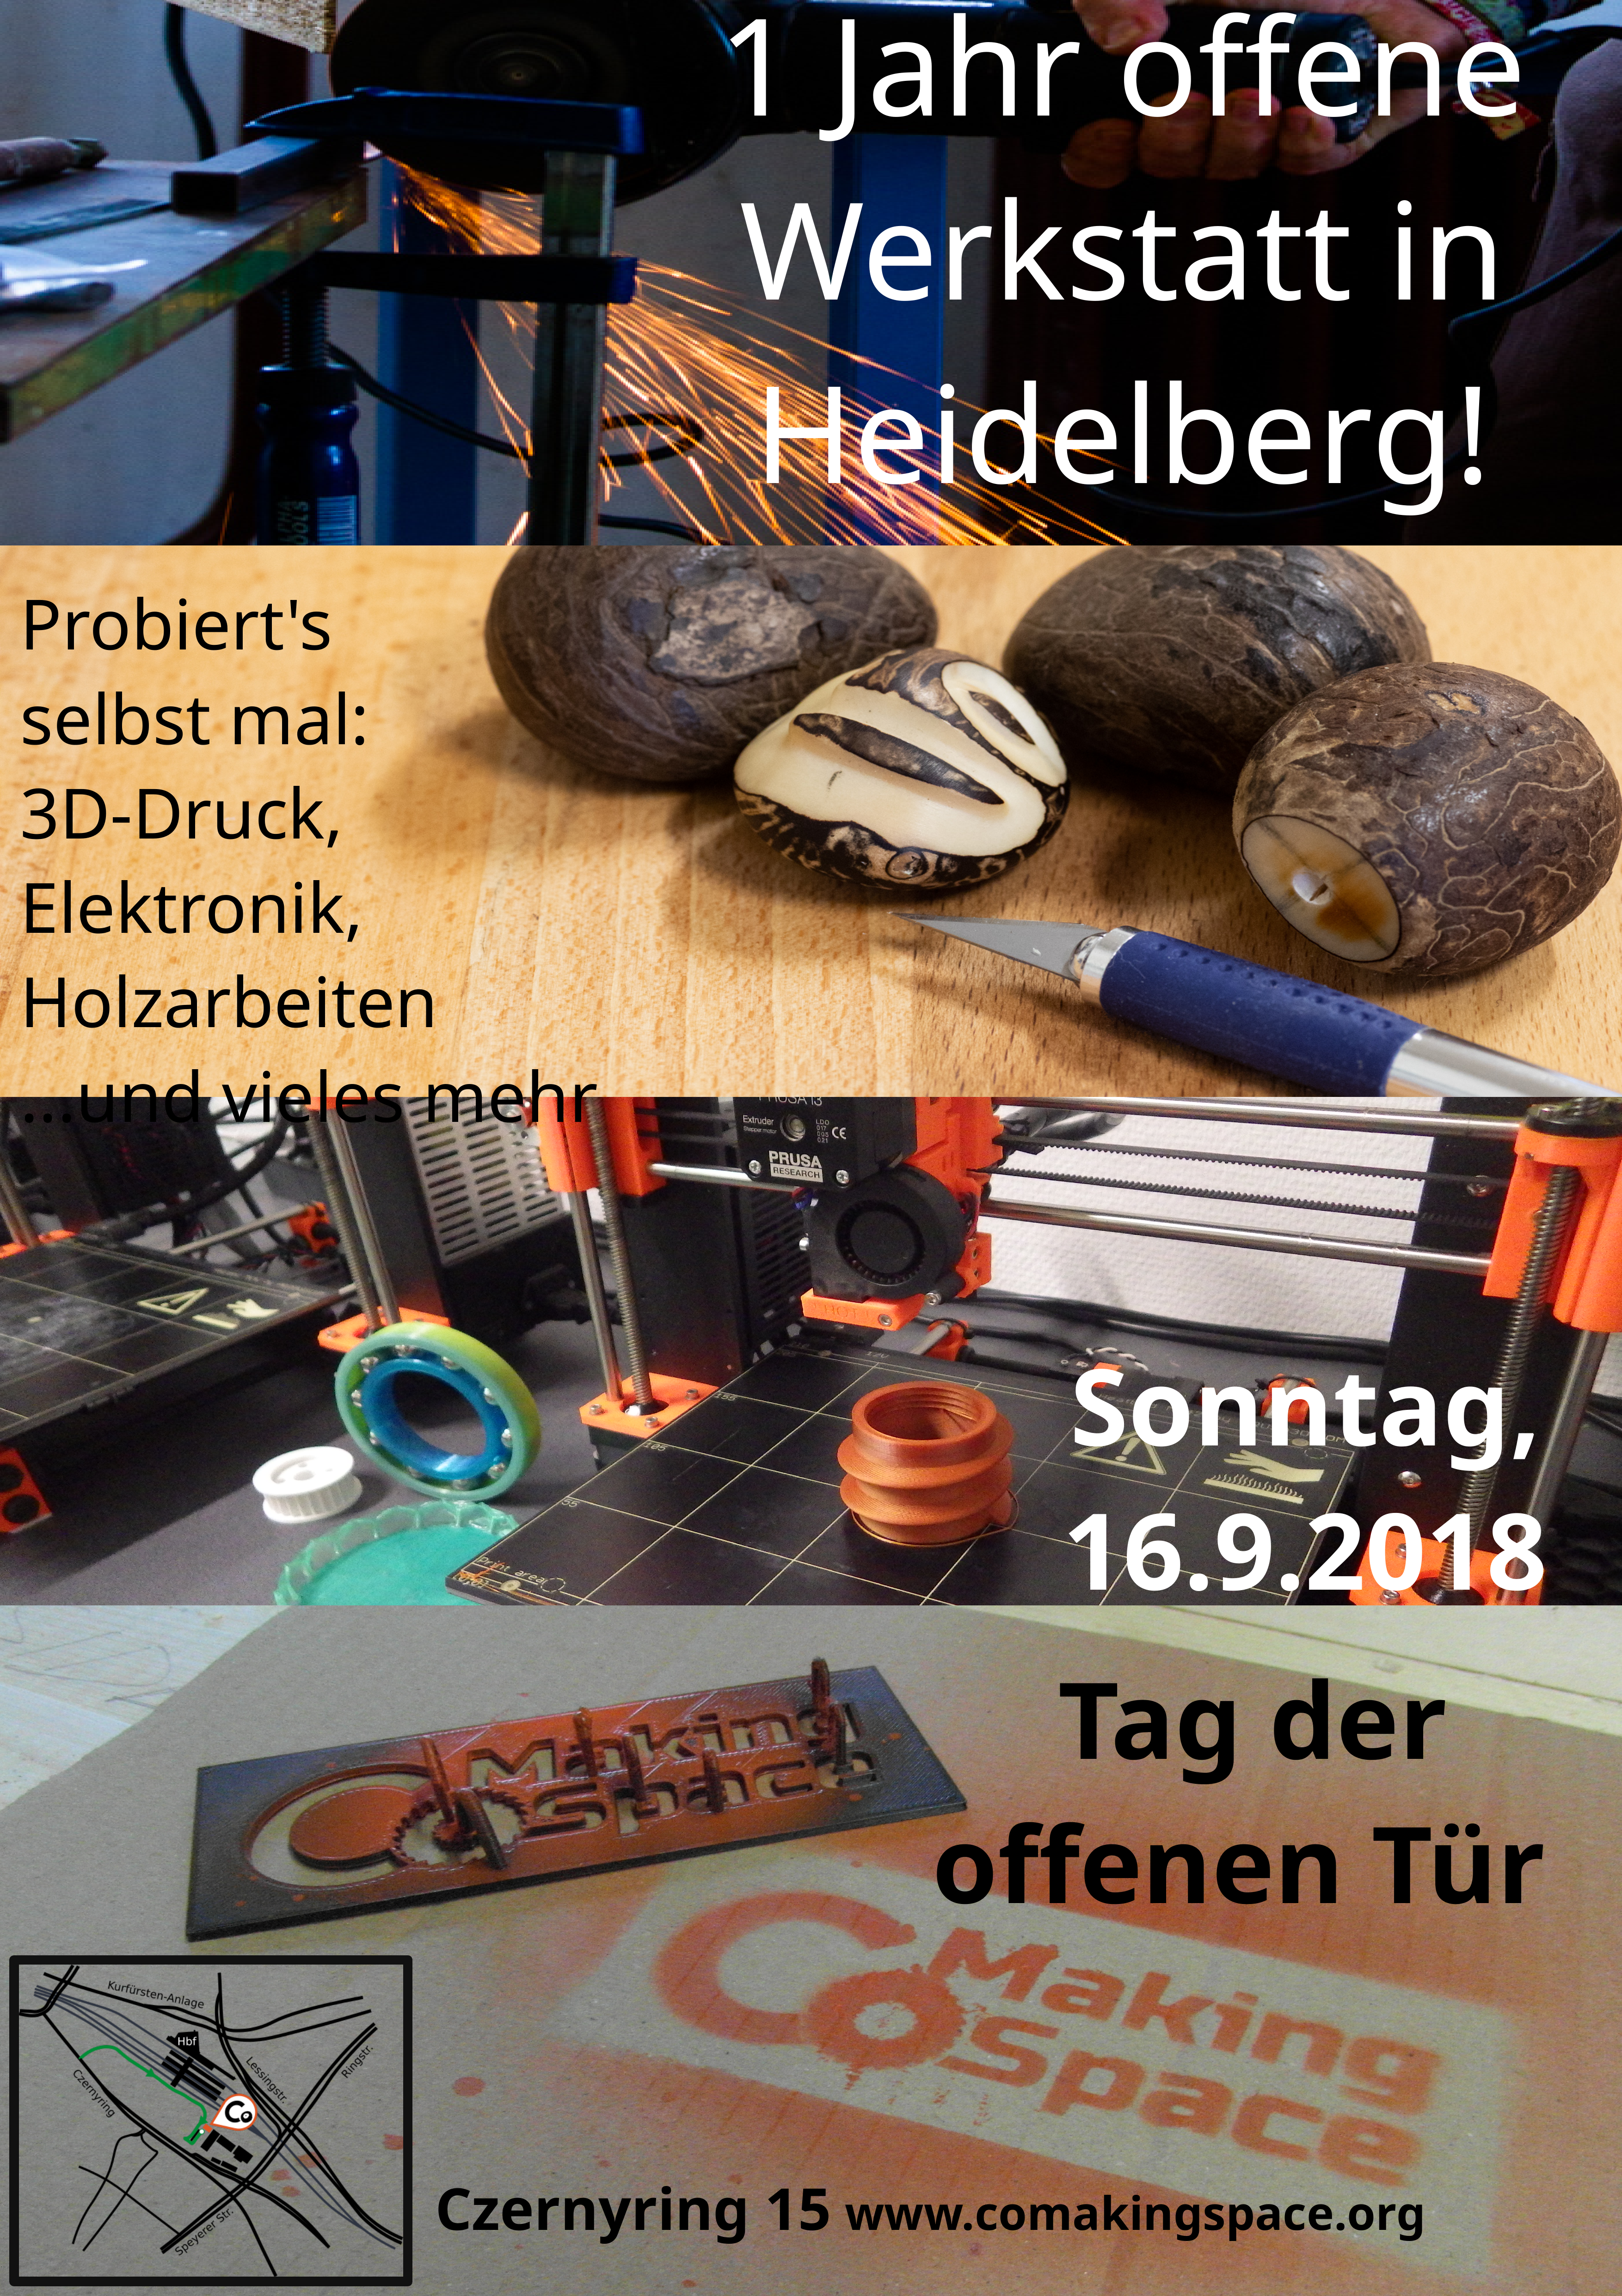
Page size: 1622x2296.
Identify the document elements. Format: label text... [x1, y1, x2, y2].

text_box Sonntag, 16.9.2018 [972, 1314, 1622, 1640]
text_box Probiert's selbst mal: 3D-Druck, Elektronik, Holzarbeiten ...und vieles mehr [13, 572, 943, 1213]
text_box Tag der offenen Tür [828, 1665, 1622, 1915]
title 1 Jahr offene Werkstatt in Heidelberg! [463, 10, 1622, 485]
picture [0, 0, 1622, 2296]
text_box Czernyring 15 www.comakingspace.org [435, 2106, 1527, 2296]
